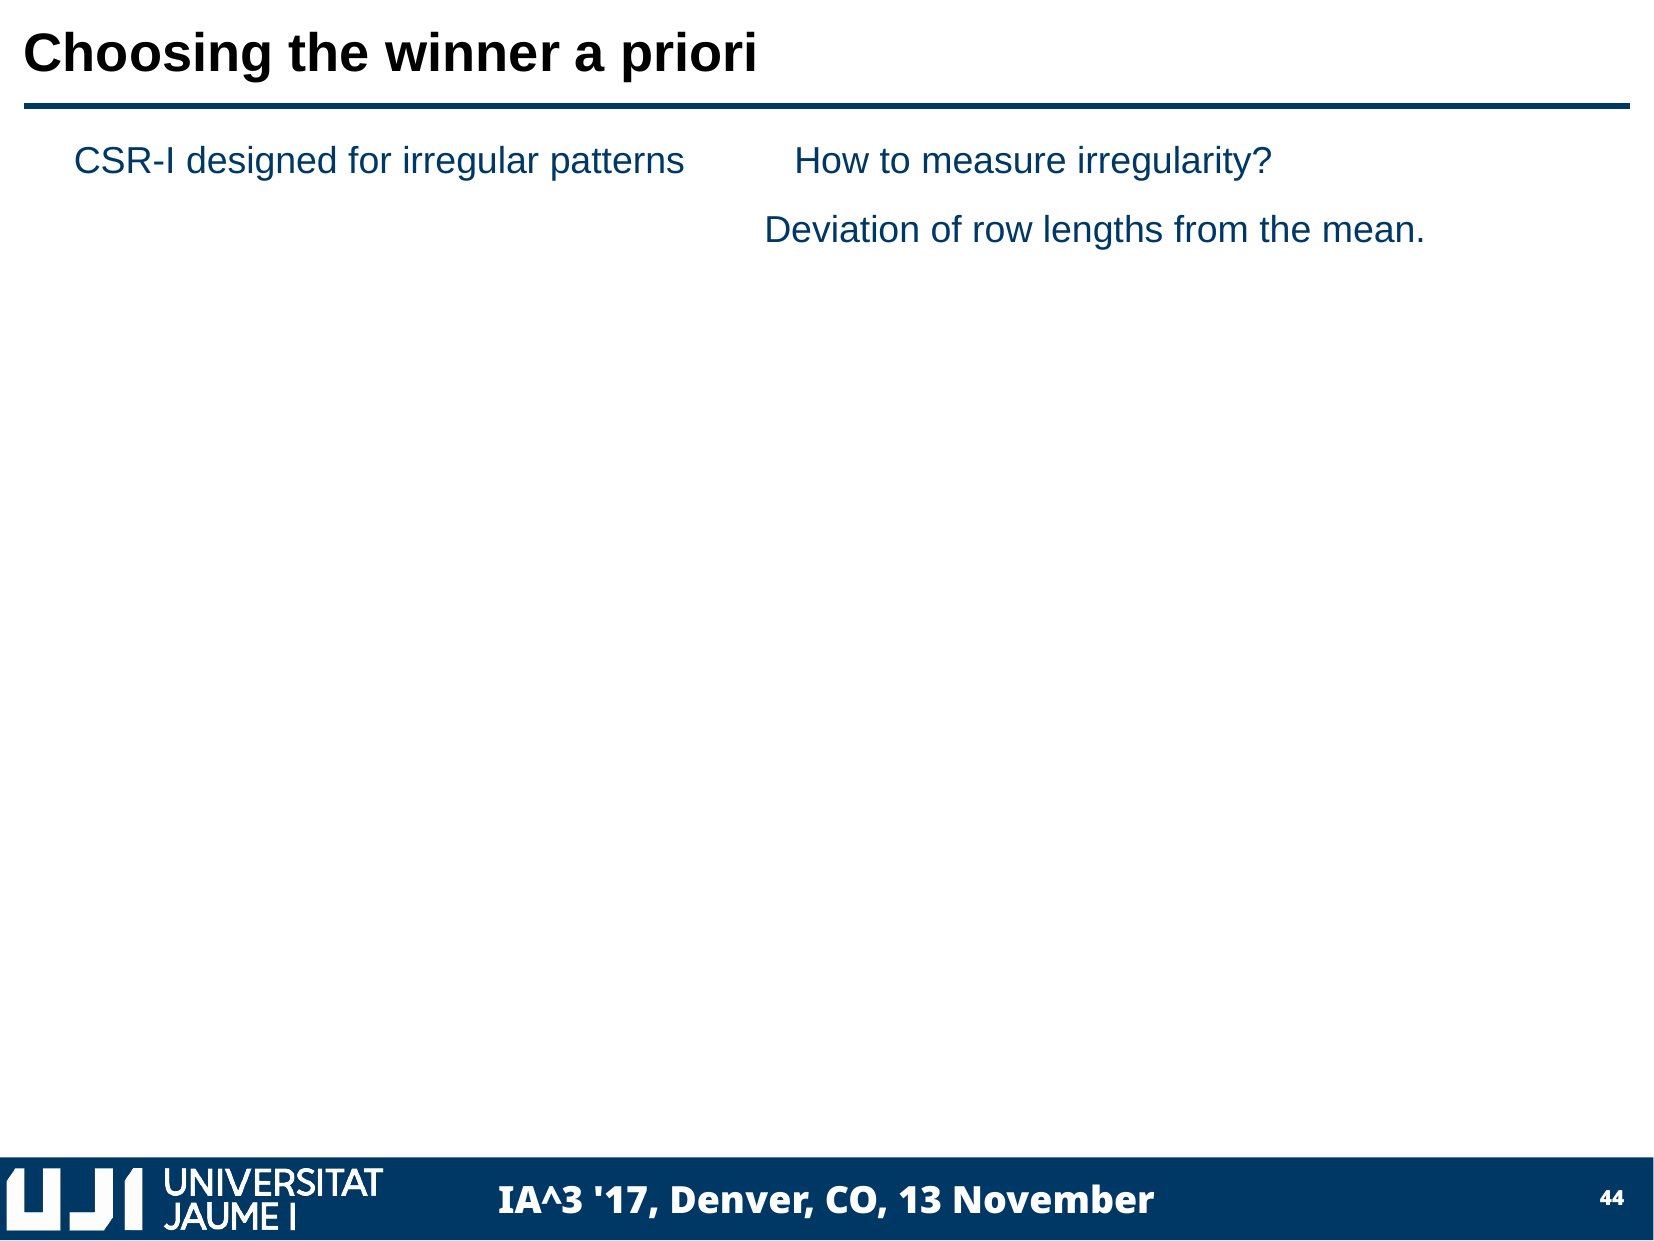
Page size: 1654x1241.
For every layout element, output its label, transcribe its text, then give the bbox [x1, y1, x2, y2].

picture [0, 1158, 390, 1241]
text_box Deviation of row lengths from the mean. [749, 200, 1441, 258]
text_box How to measure irregularity? [779, 132, 1288, 190]
title Choosing the winner a priori [23, 0, 1630, 107]
text_box CSR-I designed for irregular patterns [59, 132, 701, 190]
